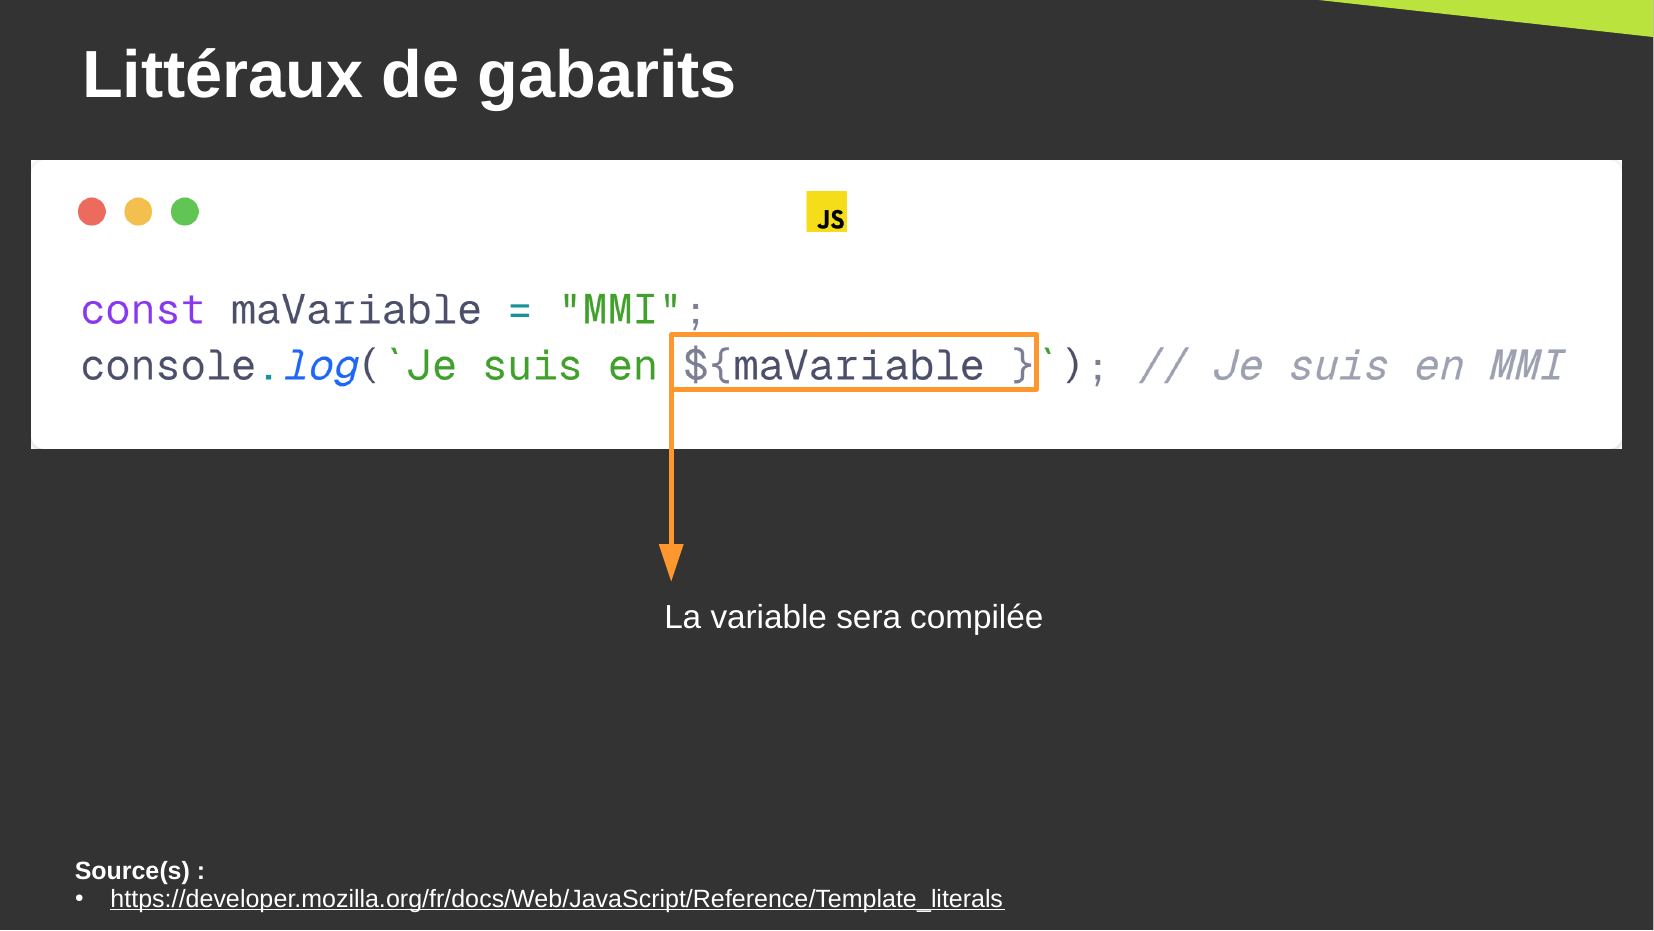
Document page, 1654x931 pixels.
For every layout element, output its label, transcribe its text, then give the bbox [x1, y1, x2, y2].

title Littéraux de gabarits [82, 37, 1571, 114]
picture [674, 337, 1034, 387]
text_box [1318, 0, 1654, 38]
picture [31, 160, 1622, 449]
text_box Source(s) : https://developer.mozilla.org/fr/docs/Web/JavaScript/Reference/Template_literals [60, 820, 1583, 920]
text_box La variable sera compilée [649, 590, 1158, 686]
